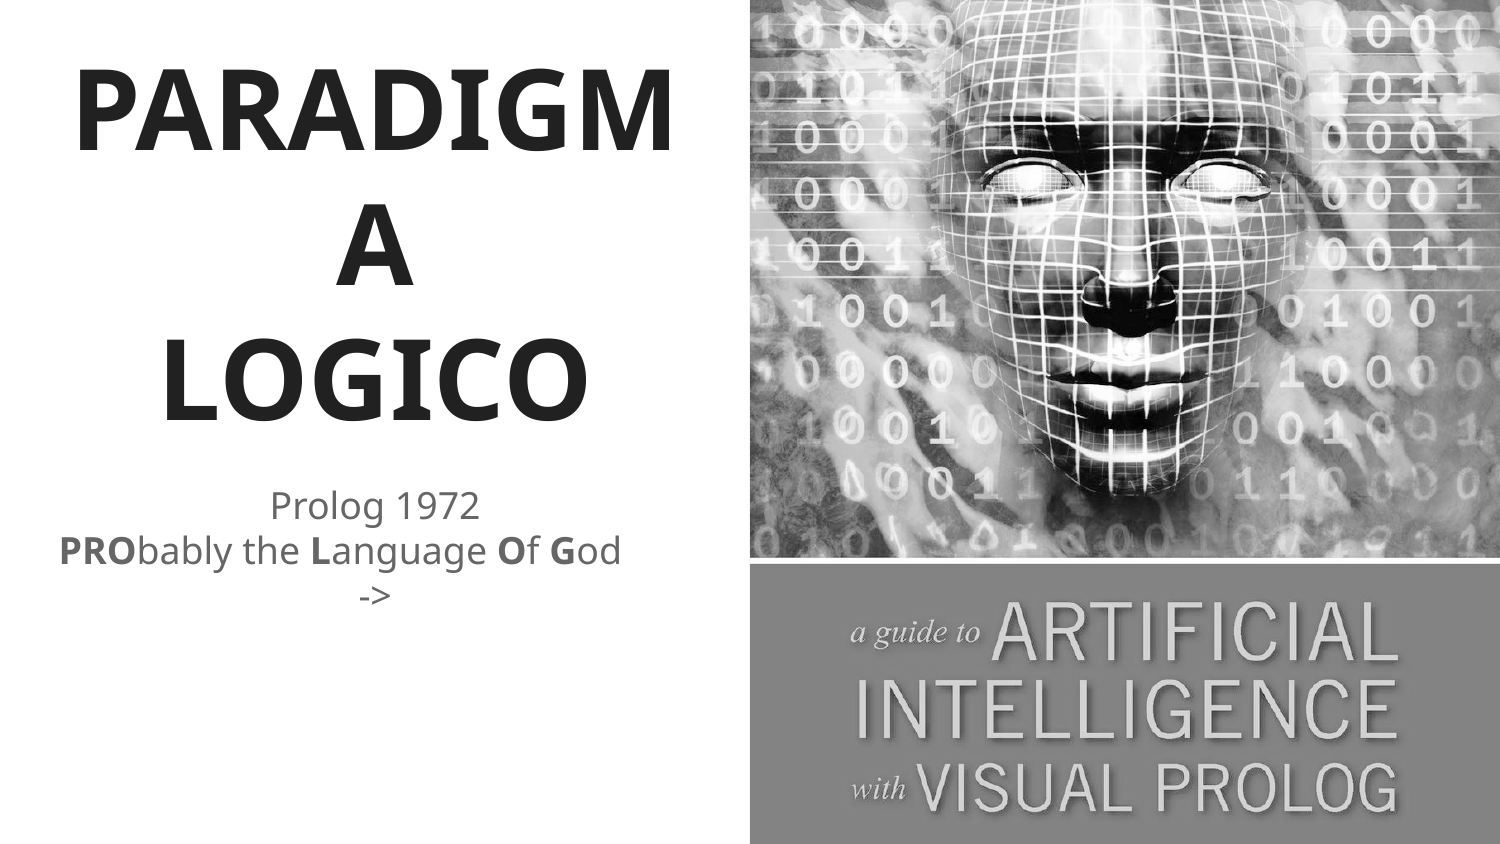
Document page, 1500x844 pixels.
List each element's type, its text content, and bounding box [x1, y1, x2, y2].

subtitle Prolog 1972 PRObably the Language Of God -> [43, 466, 708, 688]
picture [750, 0, 1500, 844]
title PARADIGMA LOGICO [43, 177, 708, 458]
